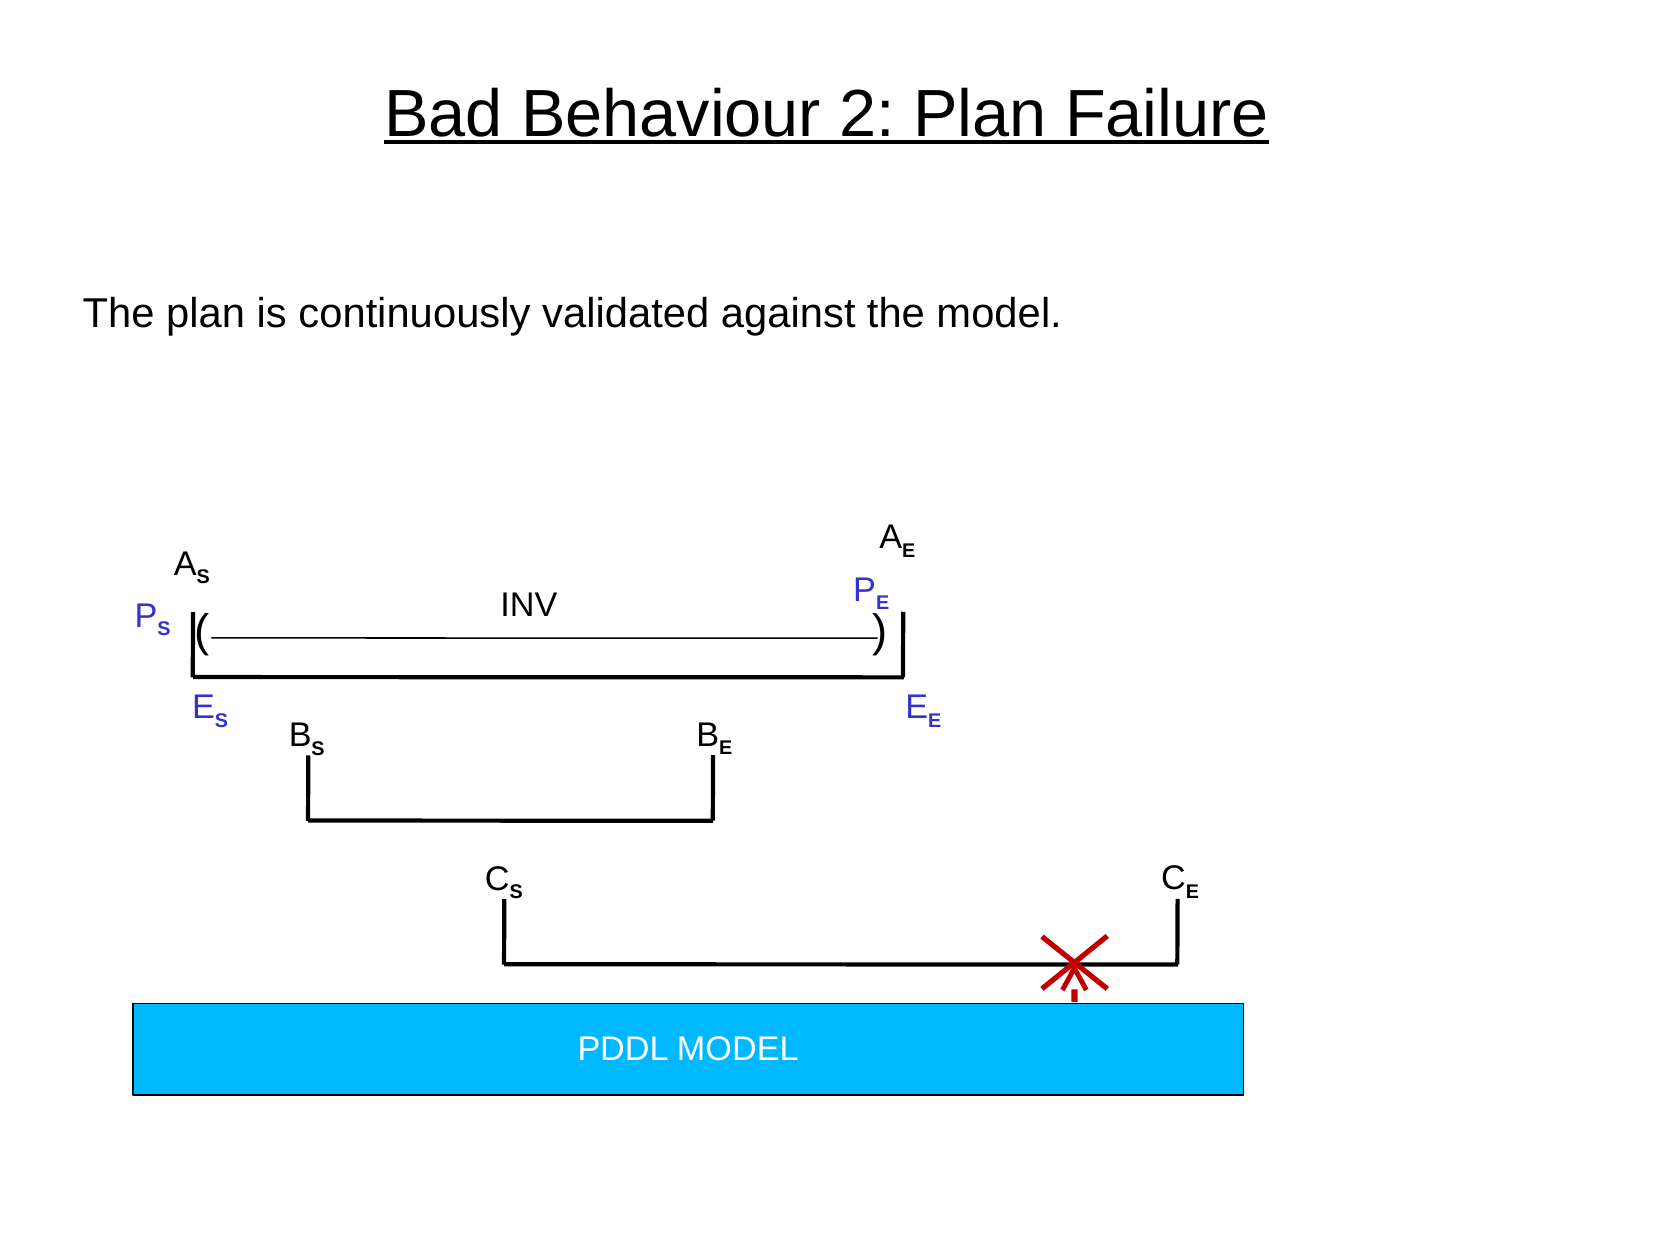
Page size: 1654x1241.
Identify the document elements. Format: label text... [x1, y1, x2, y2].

text_box BS [274, 704, 392, 764]
text_box BS [295, 725, 304, 732]
text_box ) [857, 598, 988, 665]
text_box AE [864, 507, 983, 566]
text_box PS [119, 585, 238, 644]
text_box ( [179, 598, 310, 665]
text_box EE [890, 677, 1009, 736]
title Bad Behaviour 2: Plan Failure [82, 49, 1571, 178]
text_box CE [1146, 848, 1264, 907]
text_box INV [485, 578, 747, 632]
text_box CS [470, 848, 588, 907]
text_box AS [159, 533, 277, 592]
text_box ES [177, 677, 295, 736]
text_box PE [838, 559, 956, 618]
text_box PDDL MODEL [132, 1003, 1244, 1096]
text_box BS [294, 735, 306, 743]
subtitle The plan is continuously validated against the model. [82, 290, 1536, 367]
text_box BE [681, 704, 800, 763]
